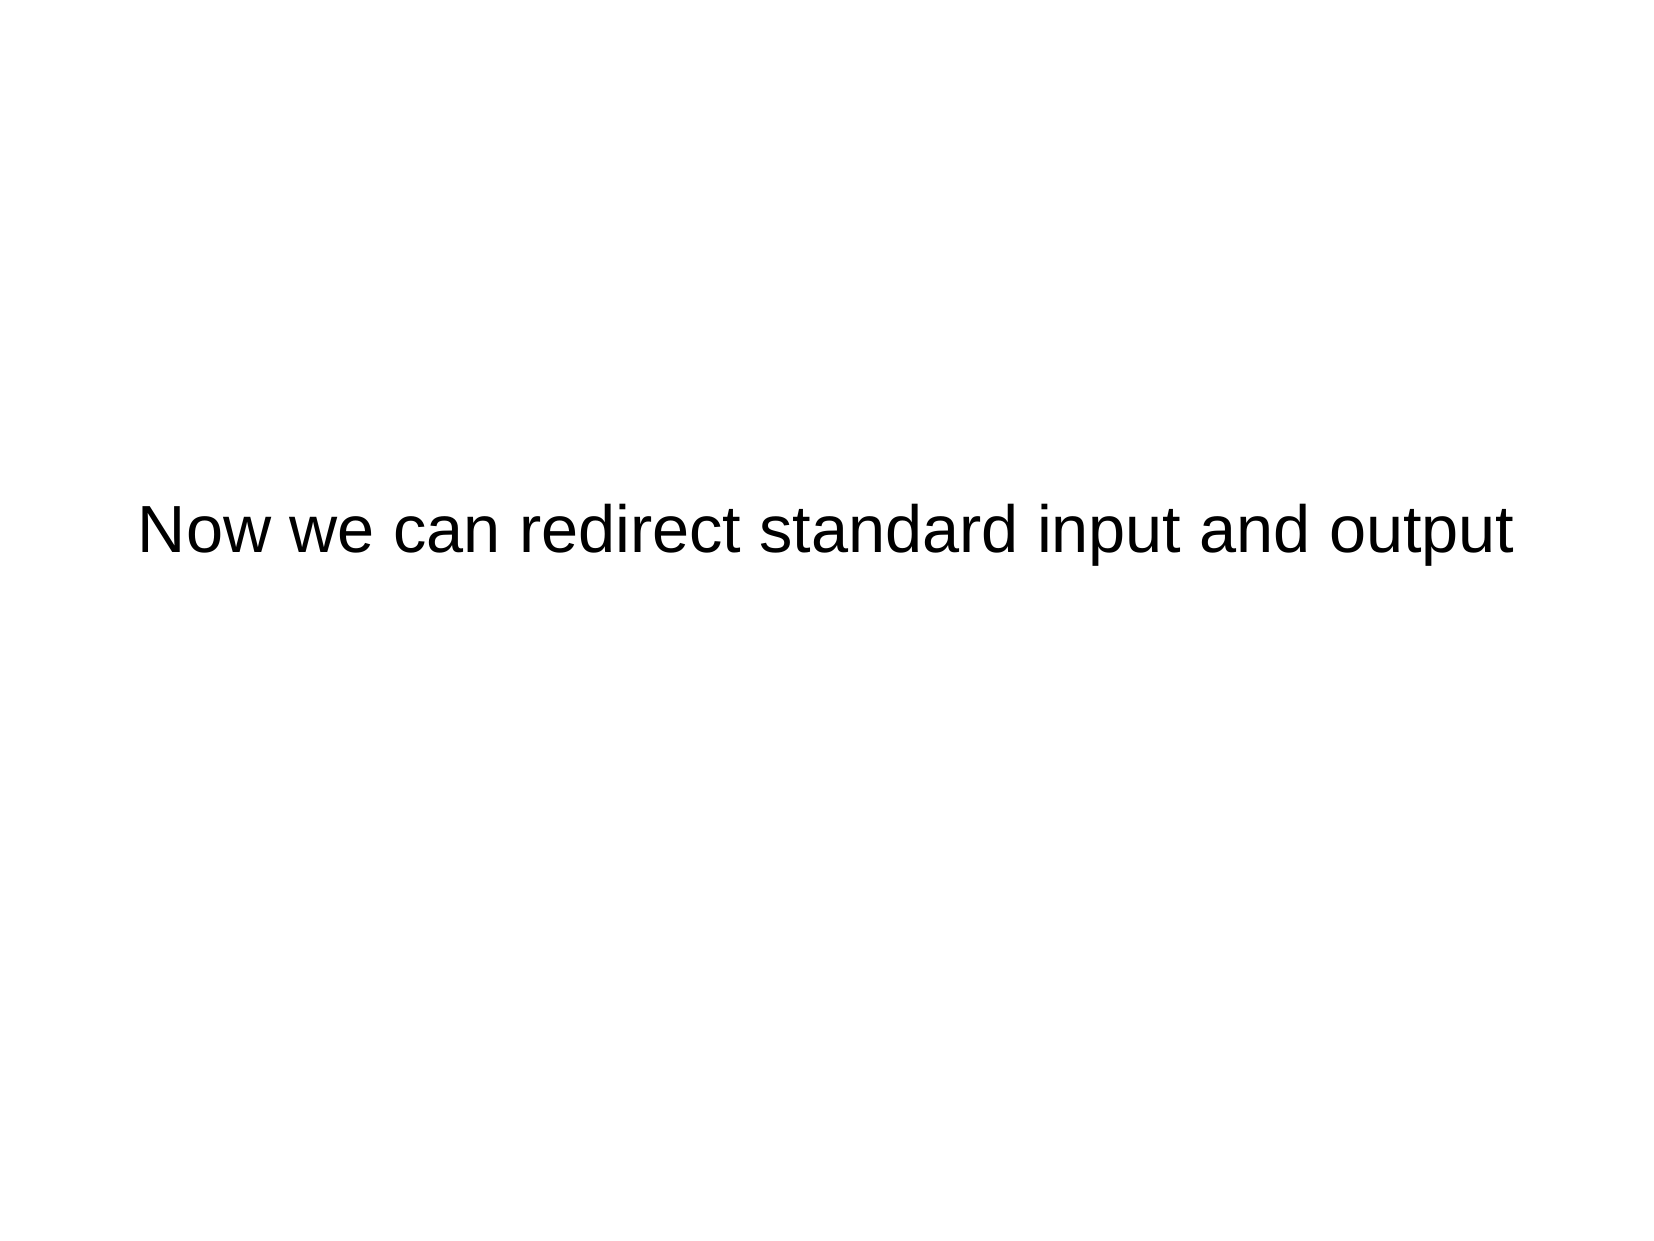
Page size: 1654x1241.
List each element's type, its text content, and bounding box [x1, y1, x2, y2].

subtitle Now we can redirect standard input and output [82, 49, 1571, 1010]
